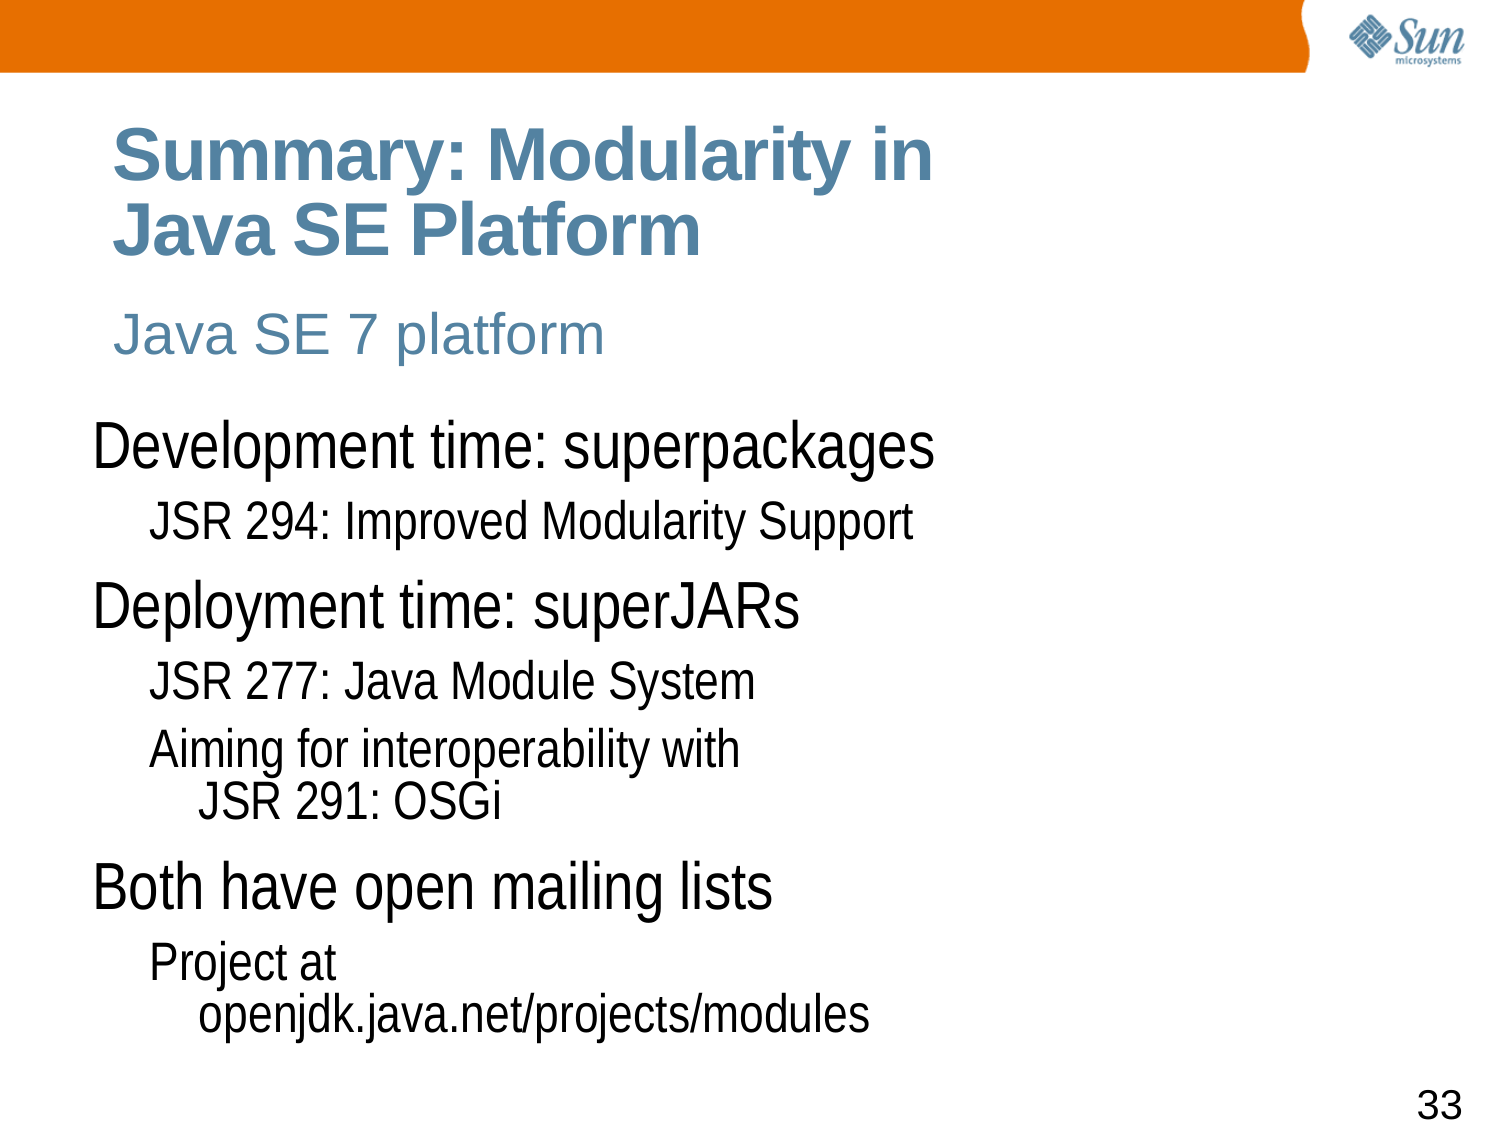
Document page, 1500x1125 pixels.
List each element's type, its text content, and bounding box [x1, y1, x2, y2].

list Development time: superpackages JSR 294: Improved Modularity Support Deployment time: superJARs JSR 277: Java Module System Aiming for interoperability with JSR 291: OSGi Both have open mailing lists Project at openjdk.java.net/projects/modules [72, 416, 1423, 1110]
picture [0, 0, 1500, 75]
text_box Java SE 7 platform [106, 289, 1382, 379]
title Summary: Modularity in Java SE Platform [112, 119, 1361, 280]
